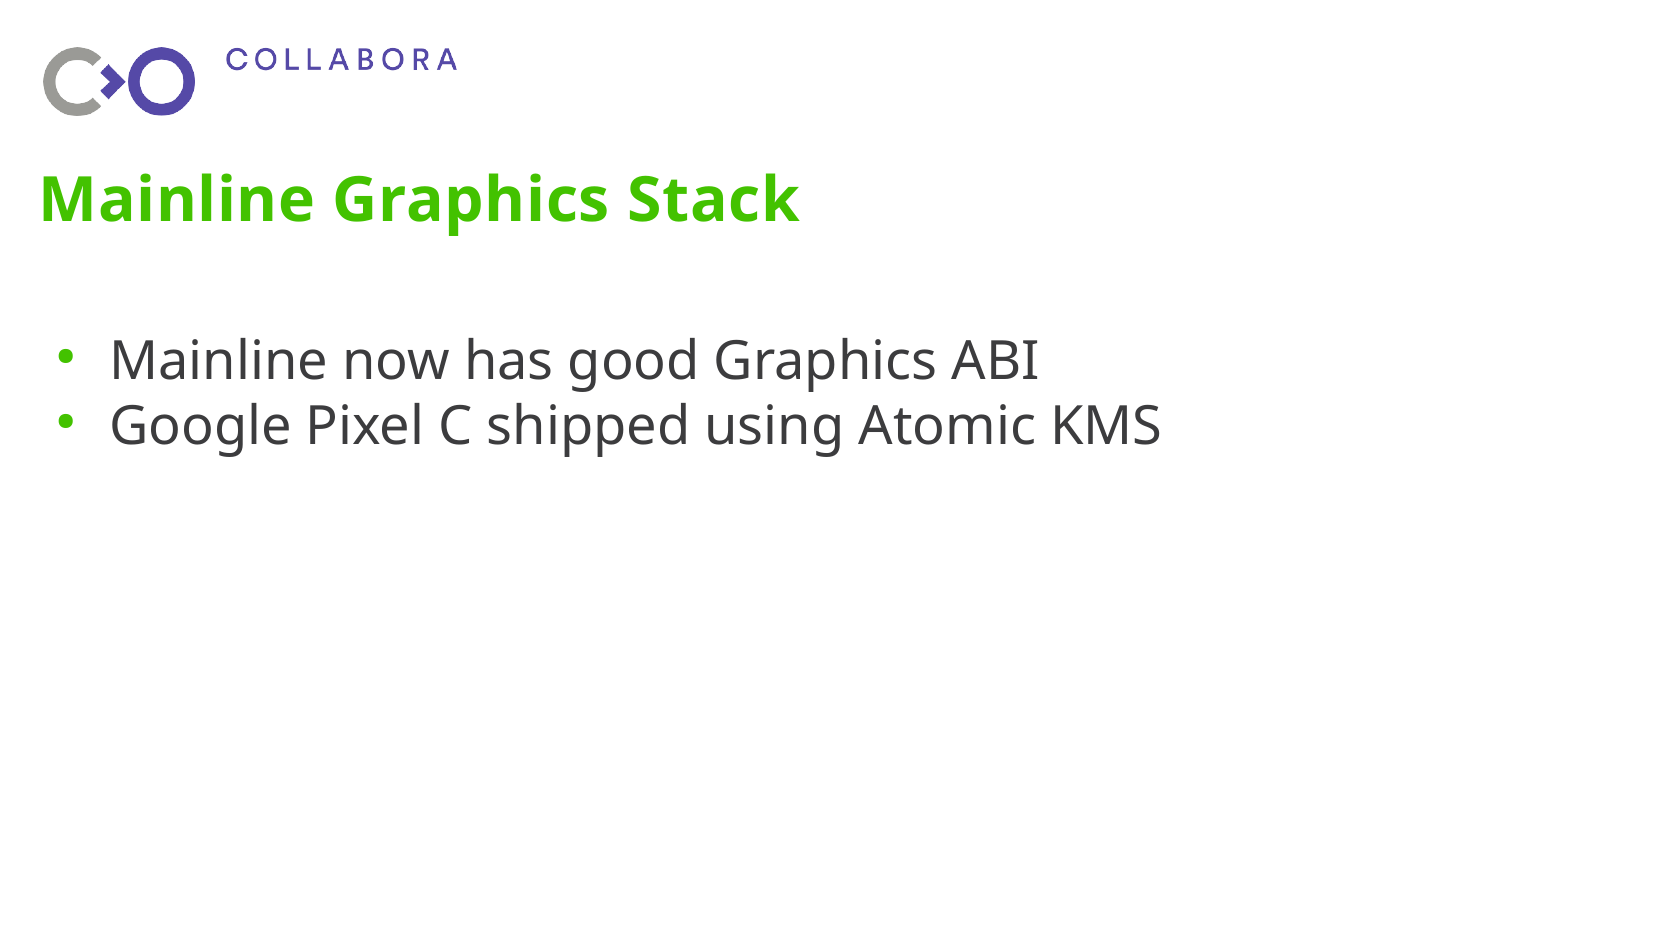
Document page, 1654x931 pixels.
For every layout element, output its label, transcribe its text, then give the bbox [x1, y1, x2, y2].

list Mainline now has good Graphics ABI Google Pixel C shipped using Atomic KMS [38, 325, 1614, 581]
title Mainline Graphics Stack [38, 159, 1614, 216]
picture [43, 47, 457, 116]
